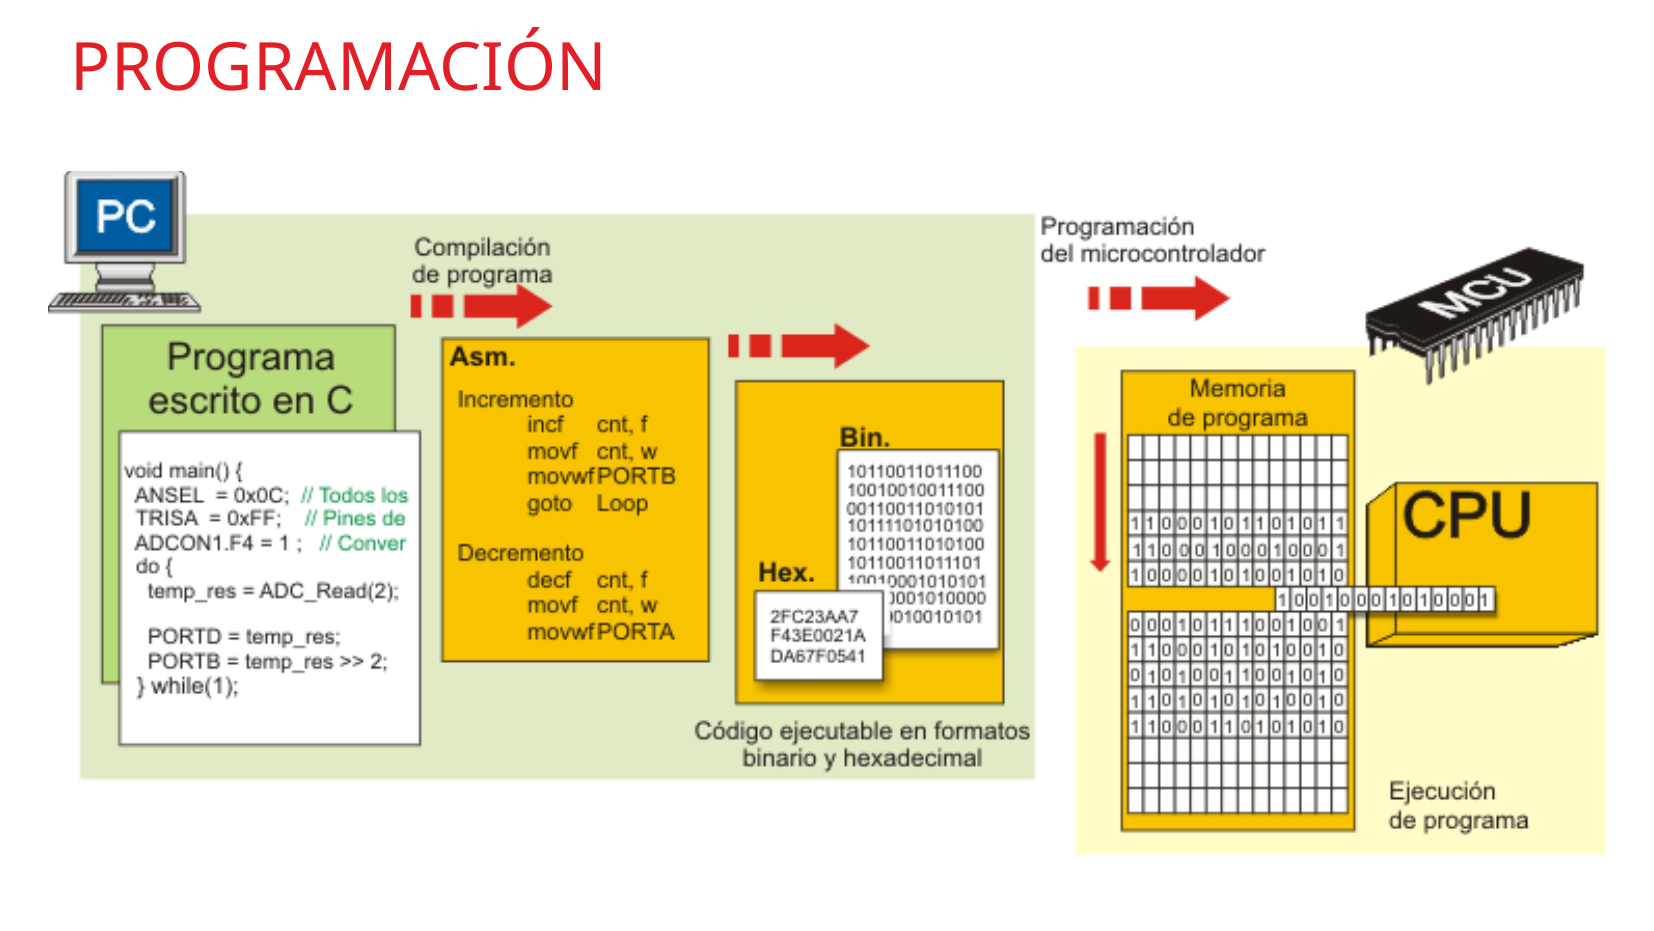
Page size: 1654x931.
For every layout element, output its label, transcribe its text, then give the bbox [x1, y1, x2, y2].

title PROGRAMACIÓN [70, 11, 1347, 118]
picture [48, 171, 1605, 856]
